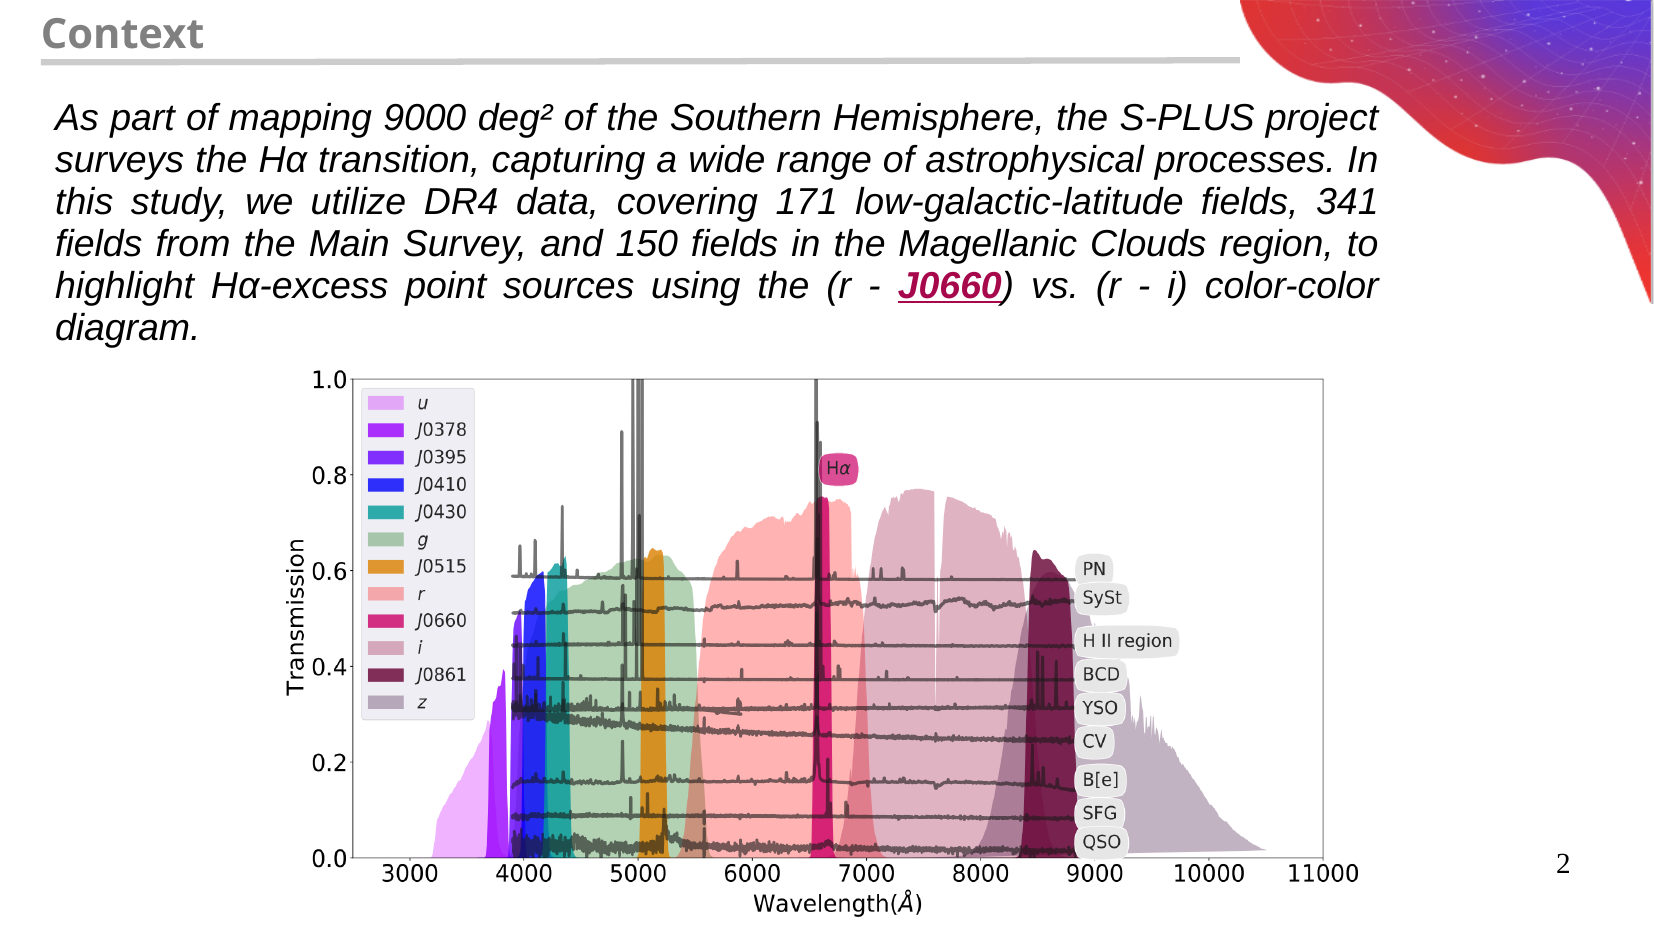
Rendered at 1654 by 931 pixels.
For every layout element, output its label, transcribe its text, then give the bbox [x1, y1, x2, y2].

picture [275, 359, 1369, 931]
text_box As part of mapping 9000 deg² of the Southern Hemisphere, the S-PLUS project surveys the Hα transition, capturing a wide range of astrophysical processes. In this study, we utilize DR4 data, covering 171 low-galactic-latitude fields, 341 fields from the Main Survey, and 150 fields in the Magellanic Clouds region, to highlight Hα-excess point sources using the (r - J0660) vs. (r - i) color-color diagram. [40, 27, 1394, 357]
text_box Context [26, 0, 891, 98]
picture [1240, 0, 1654, 304]
